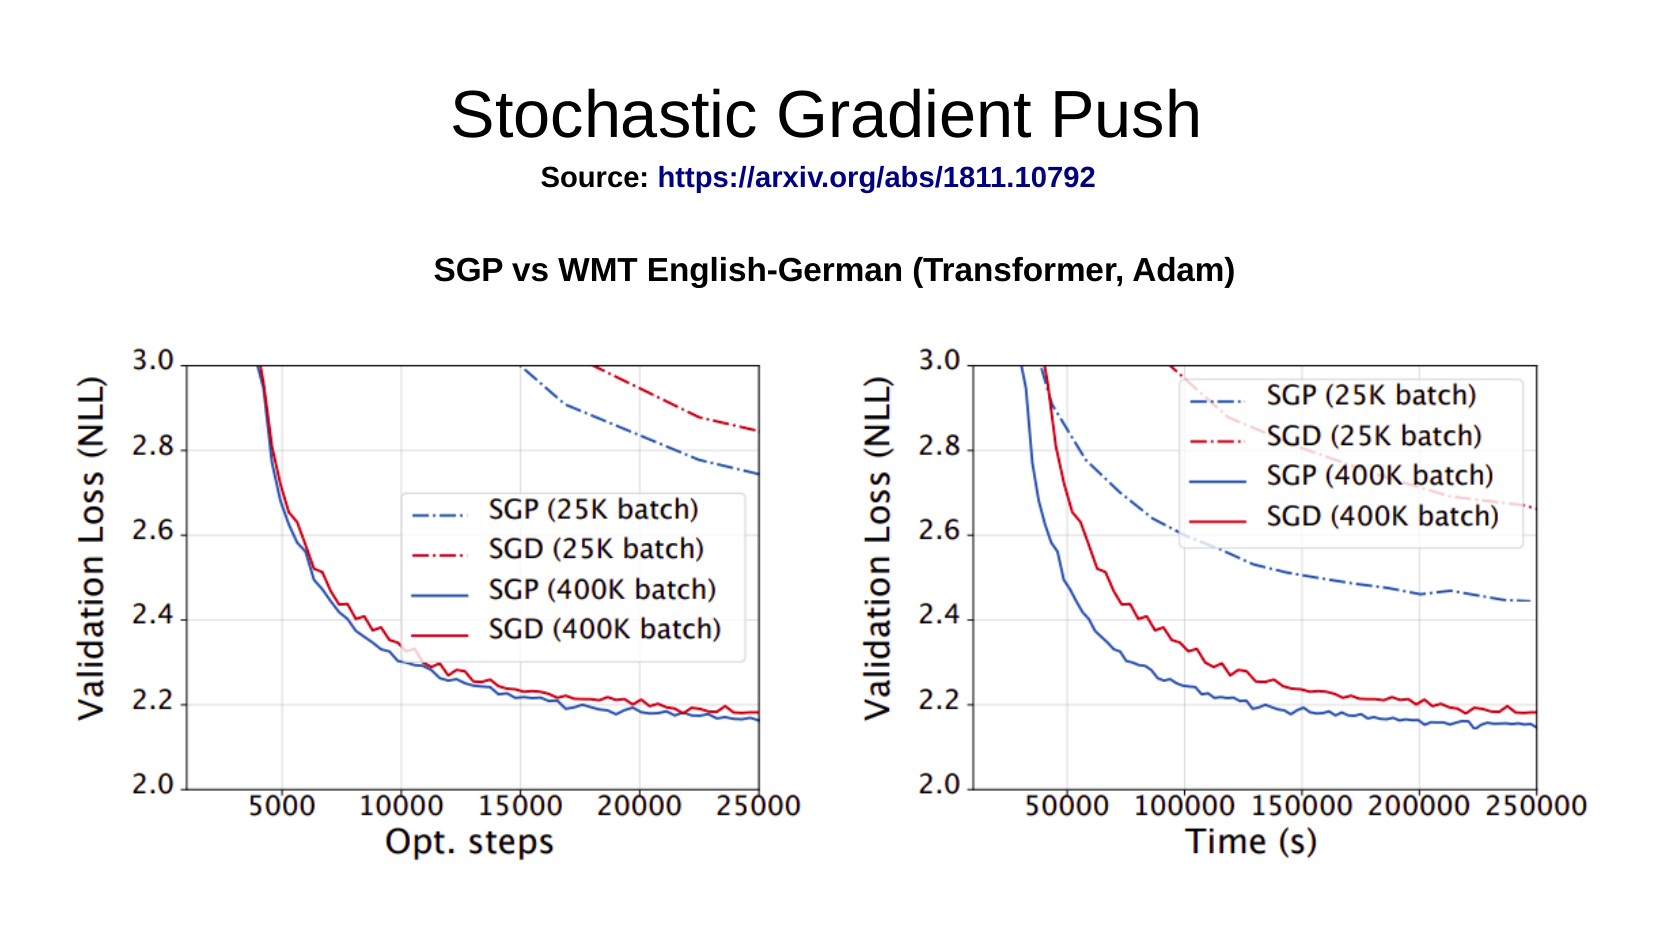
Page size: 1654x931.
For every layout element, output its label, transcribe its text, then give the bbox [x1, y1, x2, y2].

picture [58, 338, 1593, 871]
title Stochastic Gradient Push [82, 37, 1571, 193]
text_box Source: https://arxiv.org/abs/1811.10792 [296, 153, 1342, 201]
text_box SGP vs WMT English-German (Transformer, Adam) [409, 244, 1261, 334]
